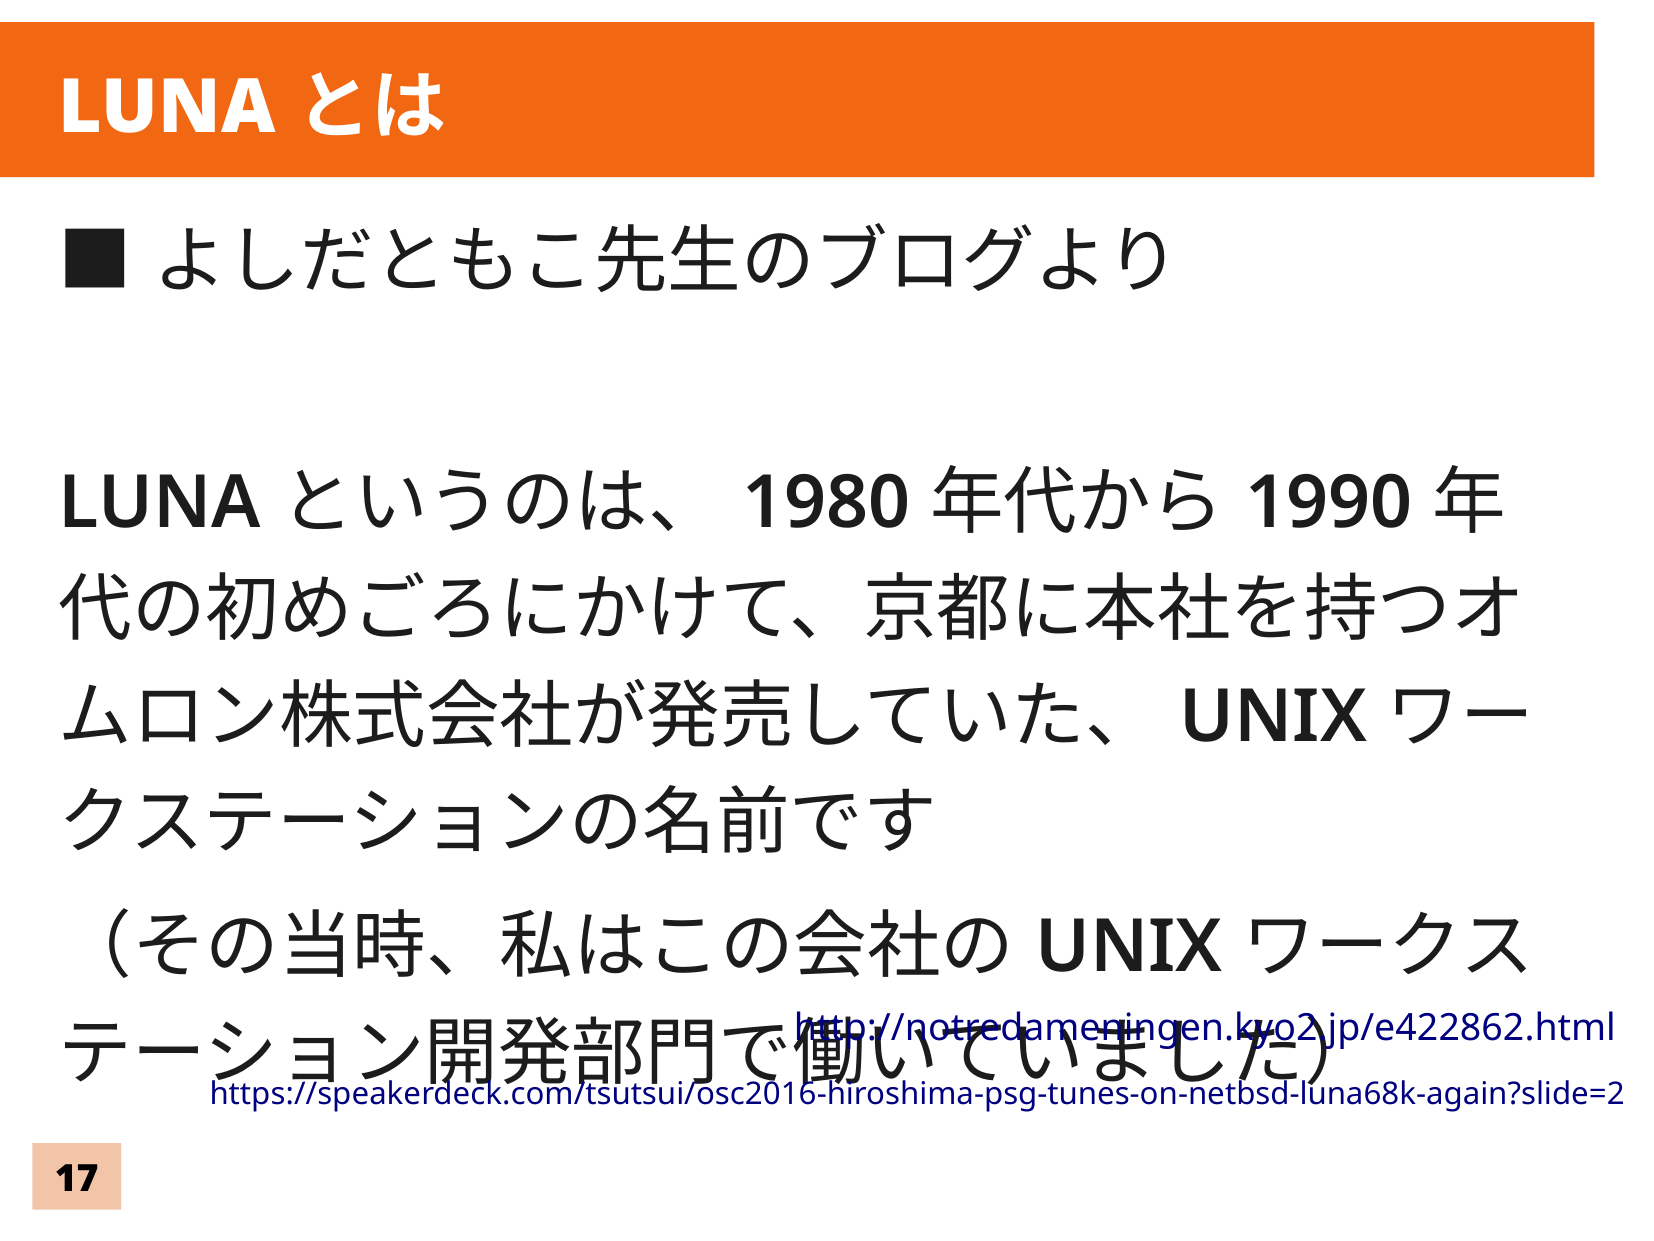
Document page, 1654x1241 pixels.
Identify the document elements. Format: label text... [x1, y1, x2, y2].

text_box https://speakerdeck.com/tsutsui/osc2016-hiroshima-psg-tunes-on-netbsd-luna68k-again?slide=2 [0, 1063, 1642, 1134]
list ■よしだともこ先生のブログより LUNAというのは、1980年代から1990年代の初めごろにかけて、京都に本社を持つオムロン株式会社が発売していた、UNIXワークステーションの名前です （その当時、私はこの会社のUNIXワークステーション開発部門で働いていました） [59, 201, 1565, 1063]
text_box http://notredameningen.kyo2.jp/e422862.html [708, 993, 1632, 1063]
title LUNAとは [59, 44, 1595, 156]
